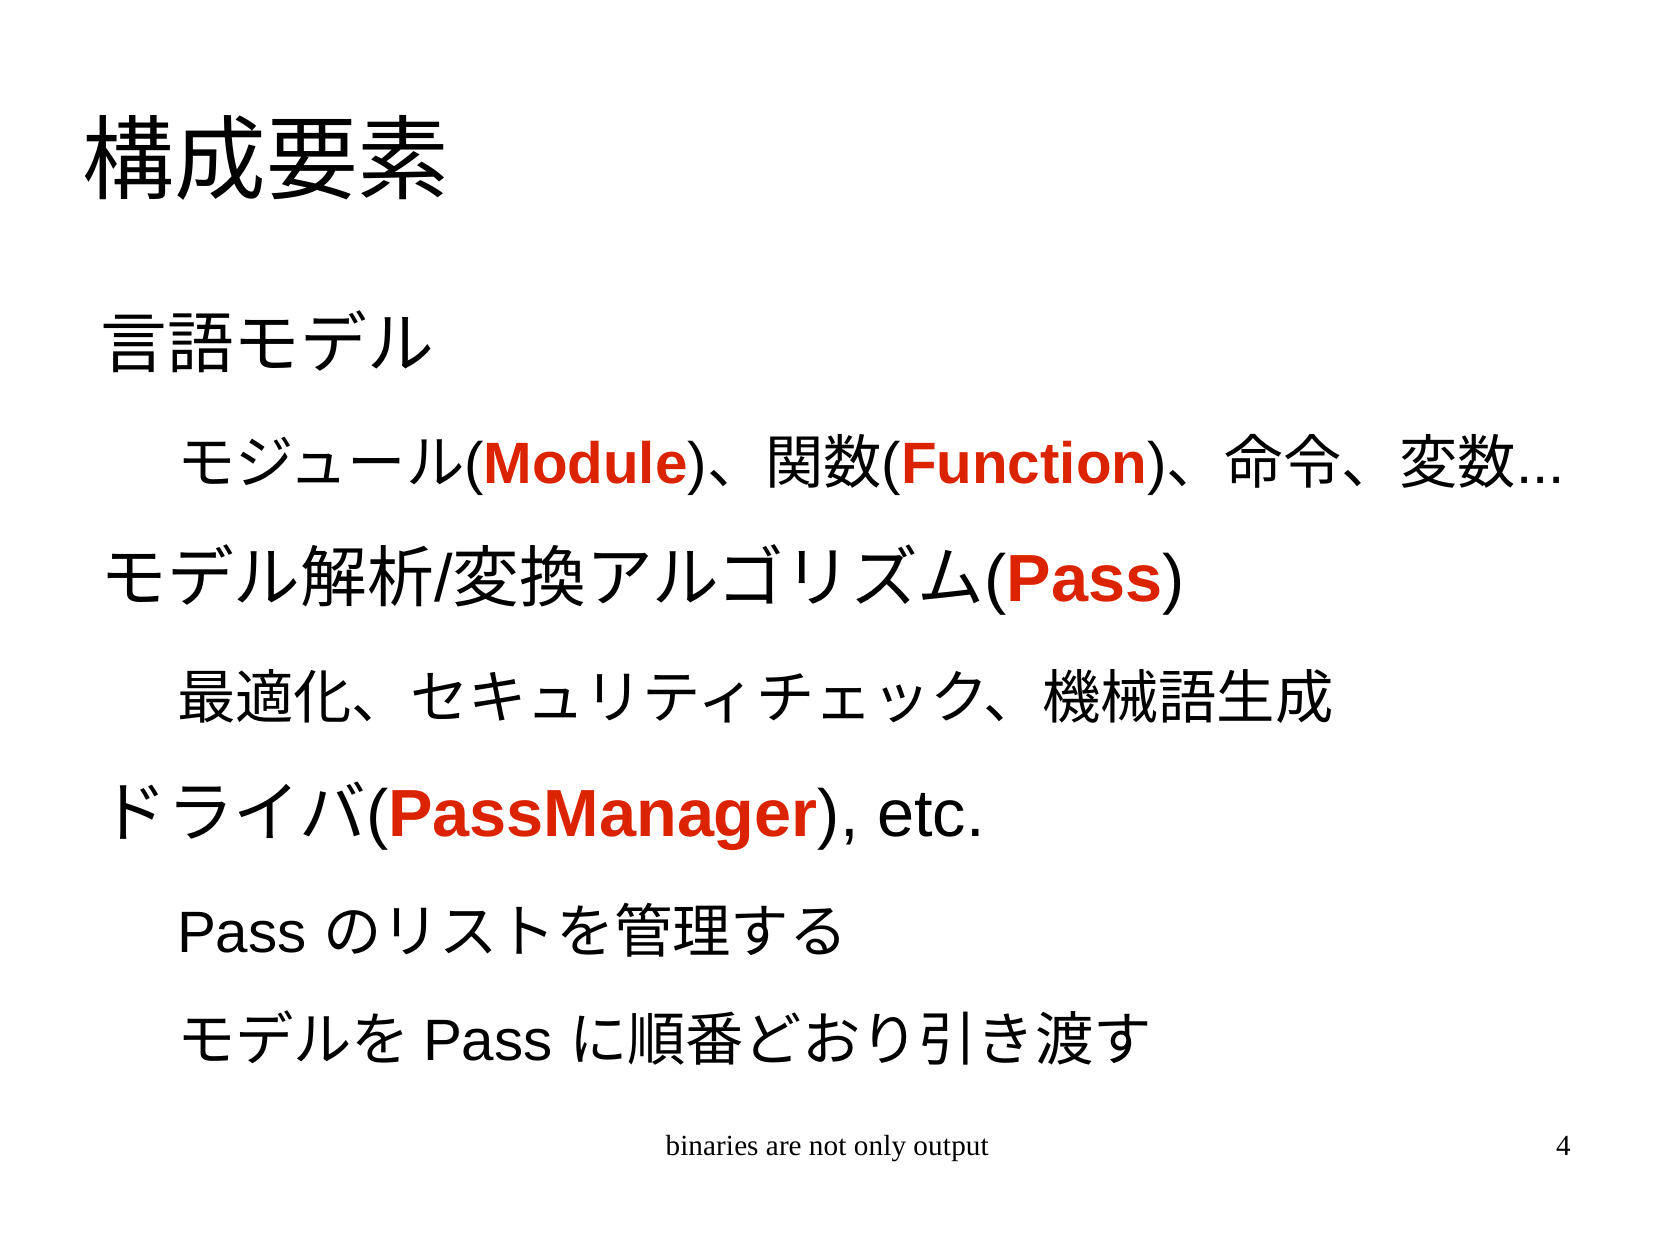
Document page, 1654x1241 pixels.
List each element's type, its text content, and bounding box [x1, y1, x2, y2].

list 言語モデル モジュール(Module)、関数(Function)、命令、変数... モデル解析/変換アルゴリズム(Pass) 最適化、セキュリティチェック、機械語生成 ドライバ(PassManager), etc. Pass のリストを管理する モデルを Pass に順番どおり引き渡す [82, 290, 1571, 1109]
title 構成要素 [82, 49, 1571, 257]
